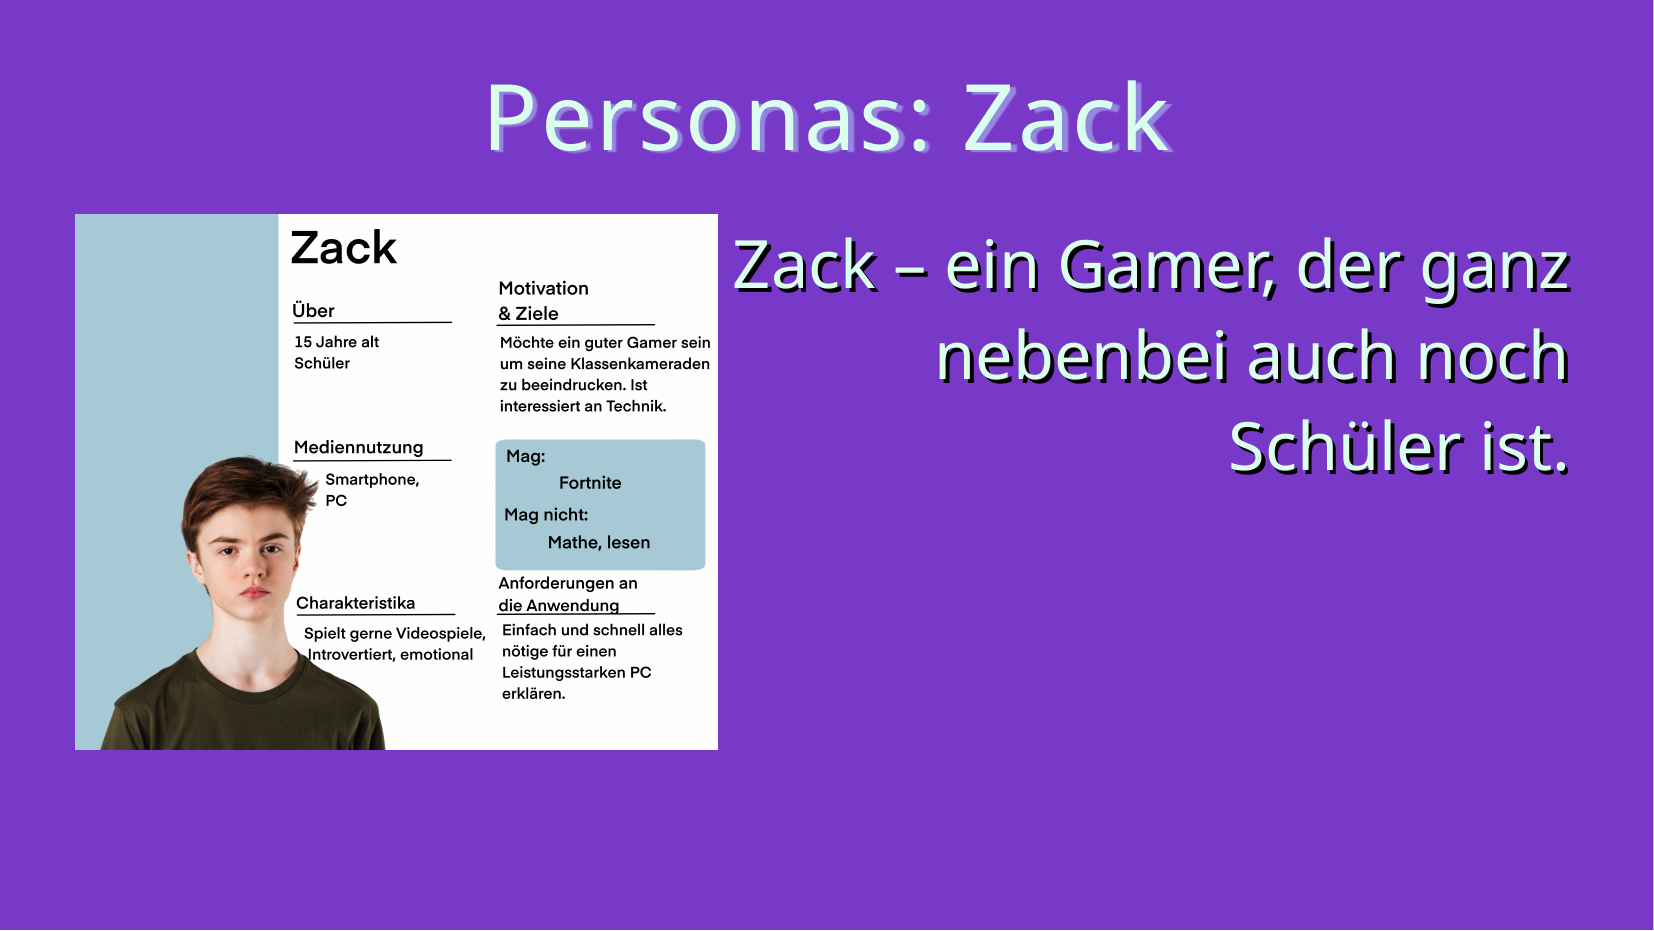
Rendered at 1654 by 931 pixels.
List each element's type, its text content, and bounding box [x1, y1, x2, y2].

title Personas: Zack [82, 37, 1571, 193]
list Zack – ein Gamer, der ganz nebenbei auch noch Schüler ist. [726, 217, 1571, 758]
picture [75, 214, 718, 751]
